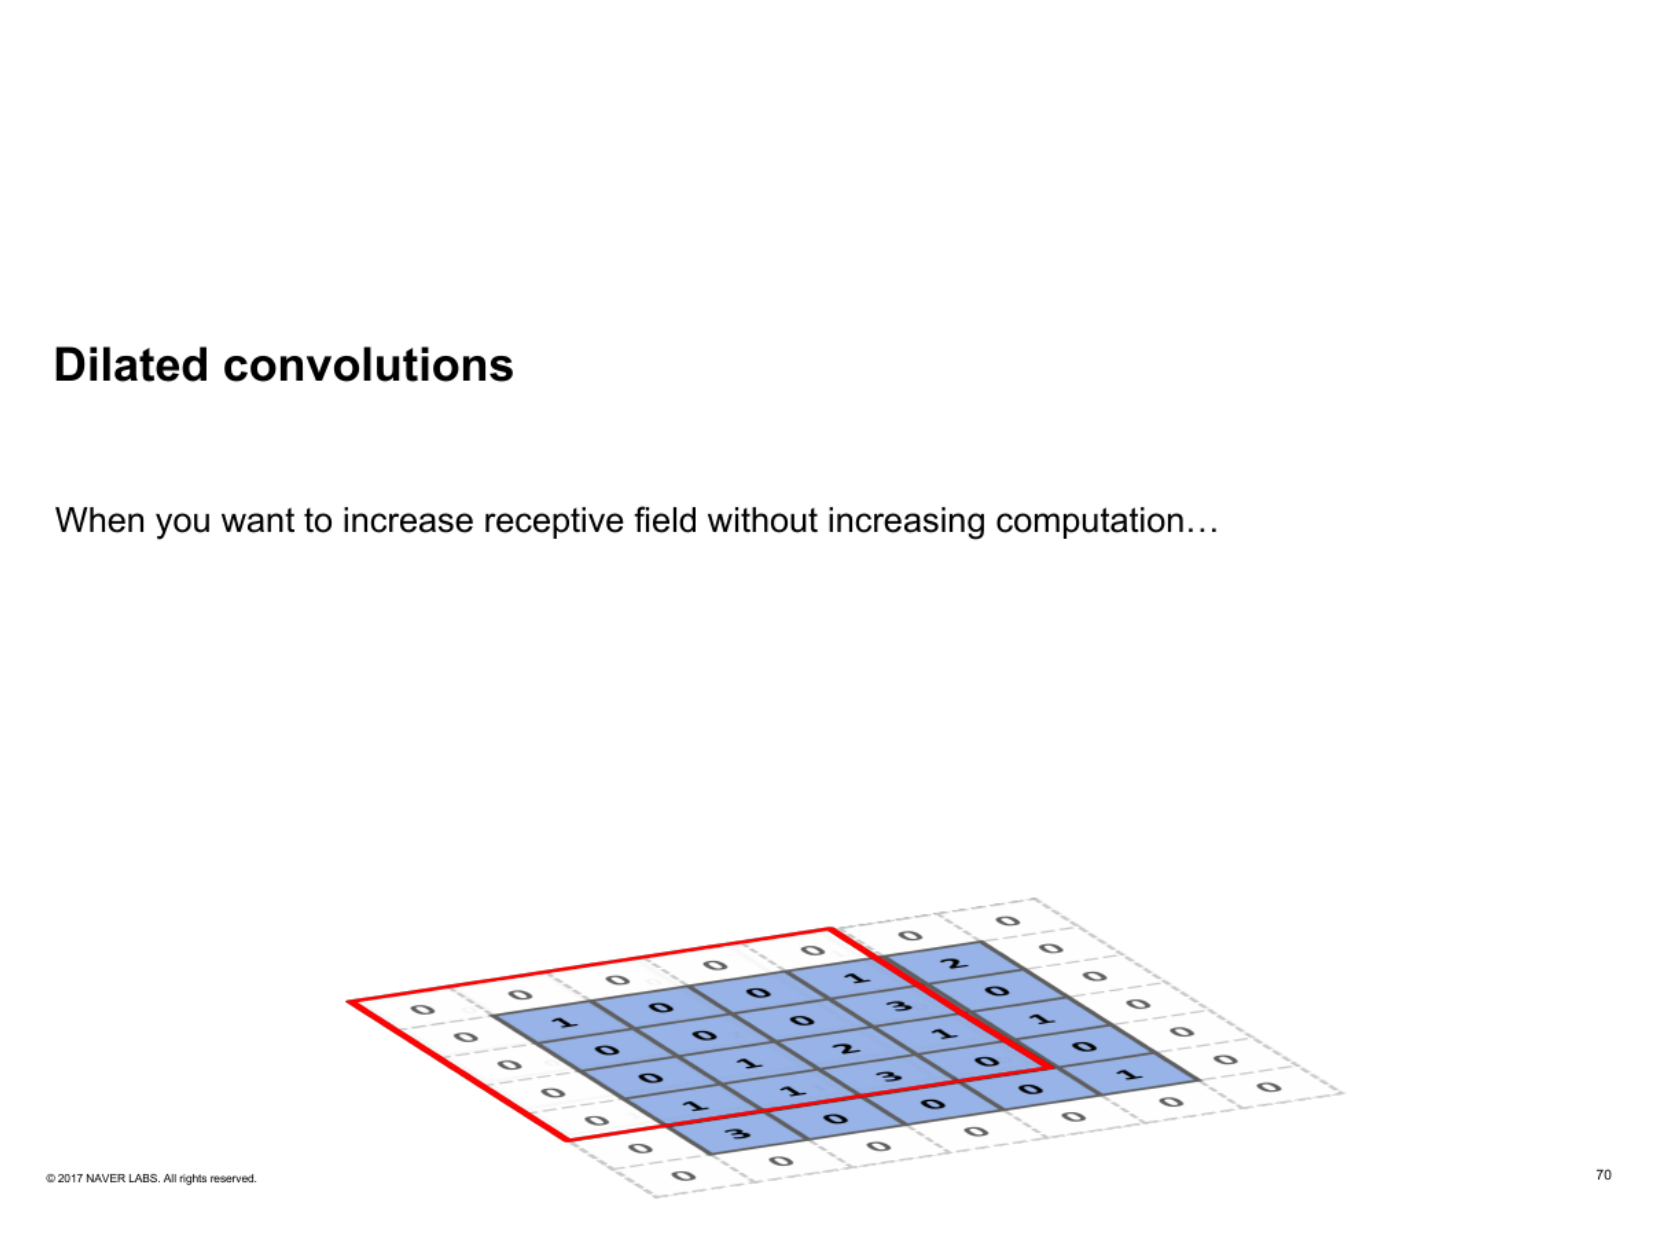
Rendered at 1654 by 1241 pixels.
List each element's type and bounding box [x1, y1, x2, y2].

picture [2, 308, 1654, 1221]
